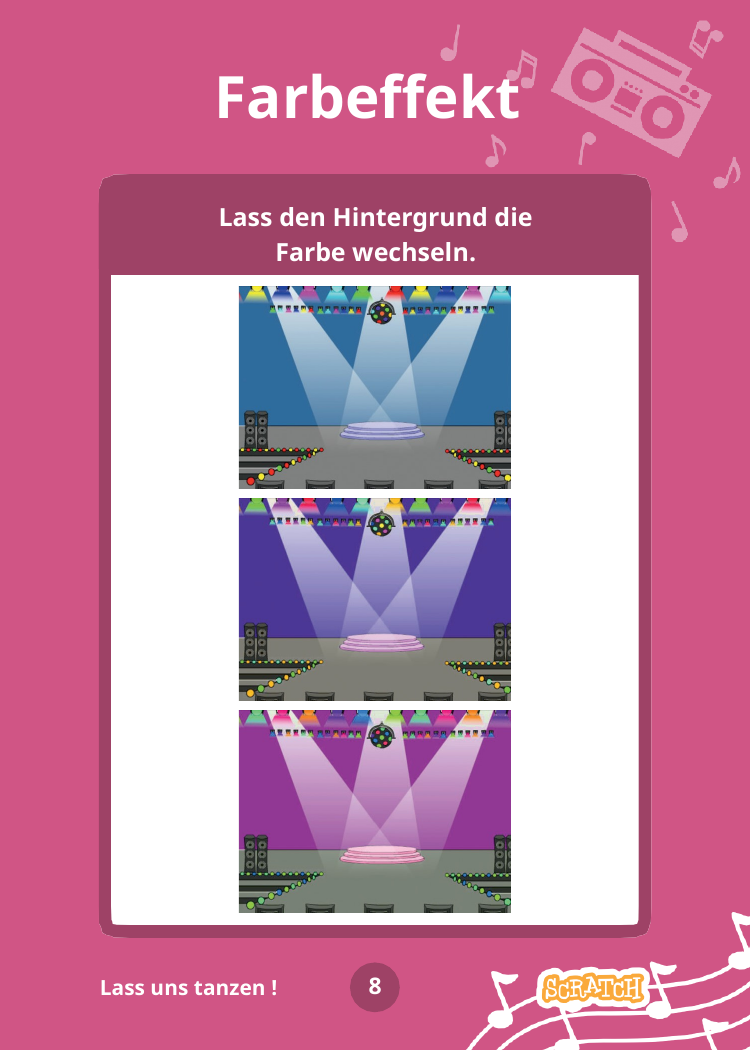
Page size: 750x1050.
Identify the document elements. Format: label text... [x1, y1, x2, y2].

text_box [0, 0, 750, 1050]
text_box Farbeffekt [35, 43, 715, 236]
text_box Lass den Hintergrund die Farbe wechseln. [190, 197, 560, 228]
text_box 8 [366, 971, 384, 1000]
text_box Lass uns tanzen ! [97, 974, 284, 1000]
